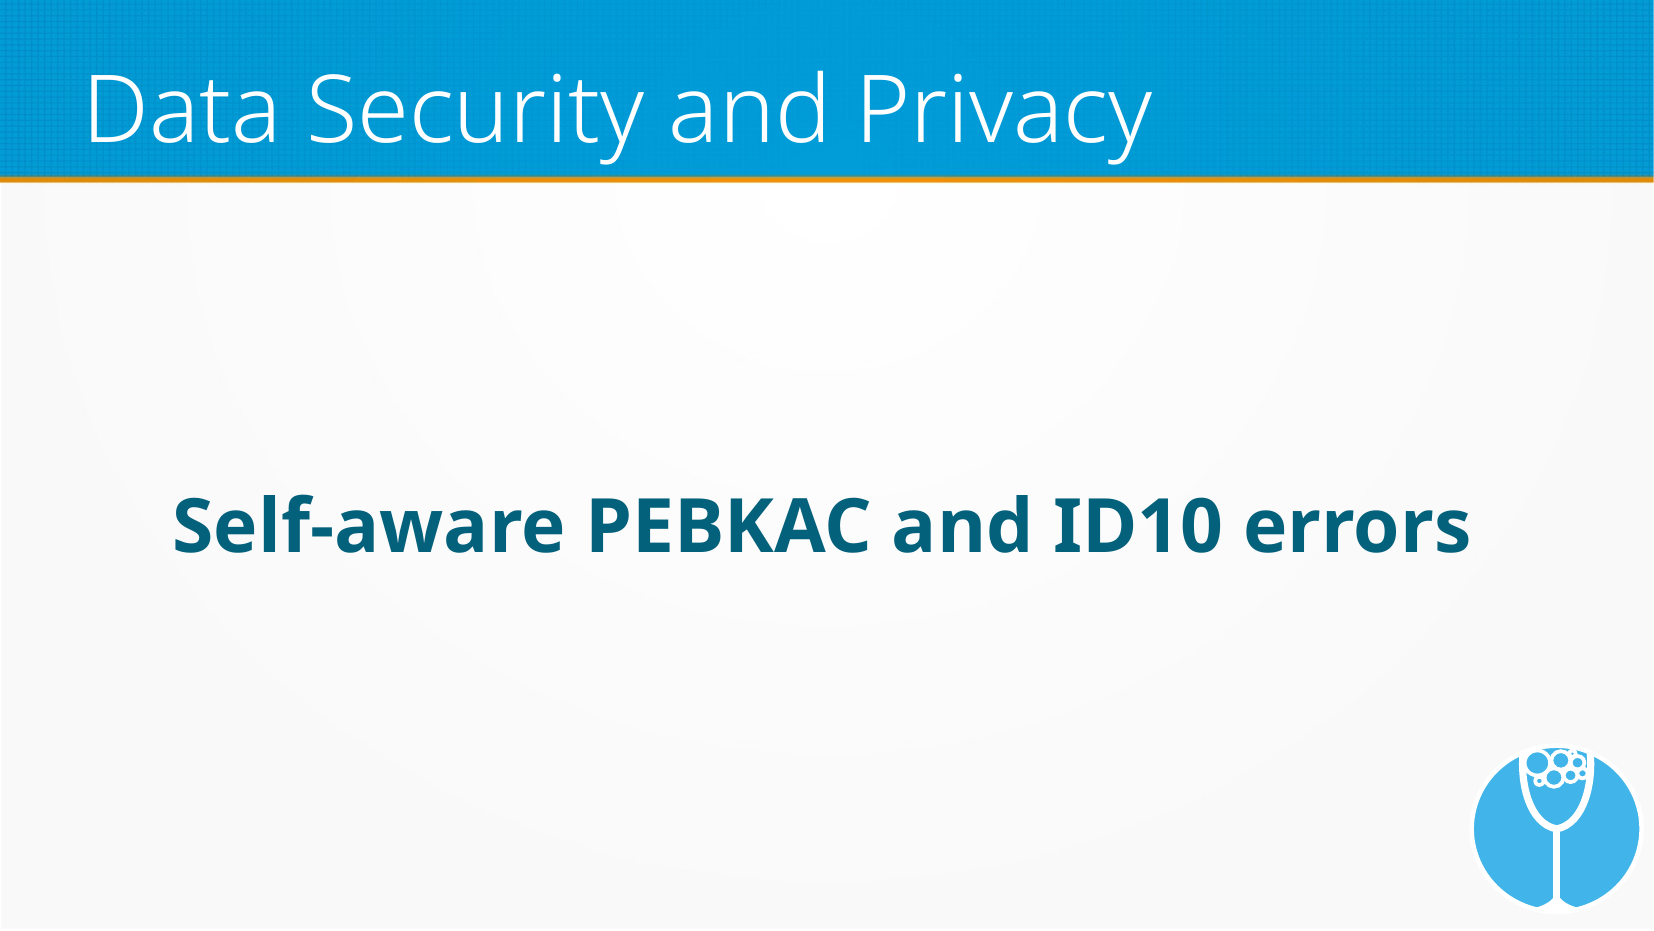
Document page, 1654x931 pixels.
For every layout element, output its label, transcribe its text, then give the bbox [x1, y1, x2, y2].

subtitle Self-aware PEBKAC and ID10 errors [82, 236, 1563, 811]
title Data Security and Privacy [82, 14, 1571, 171]
picture [0, 175, 1654, 931]
